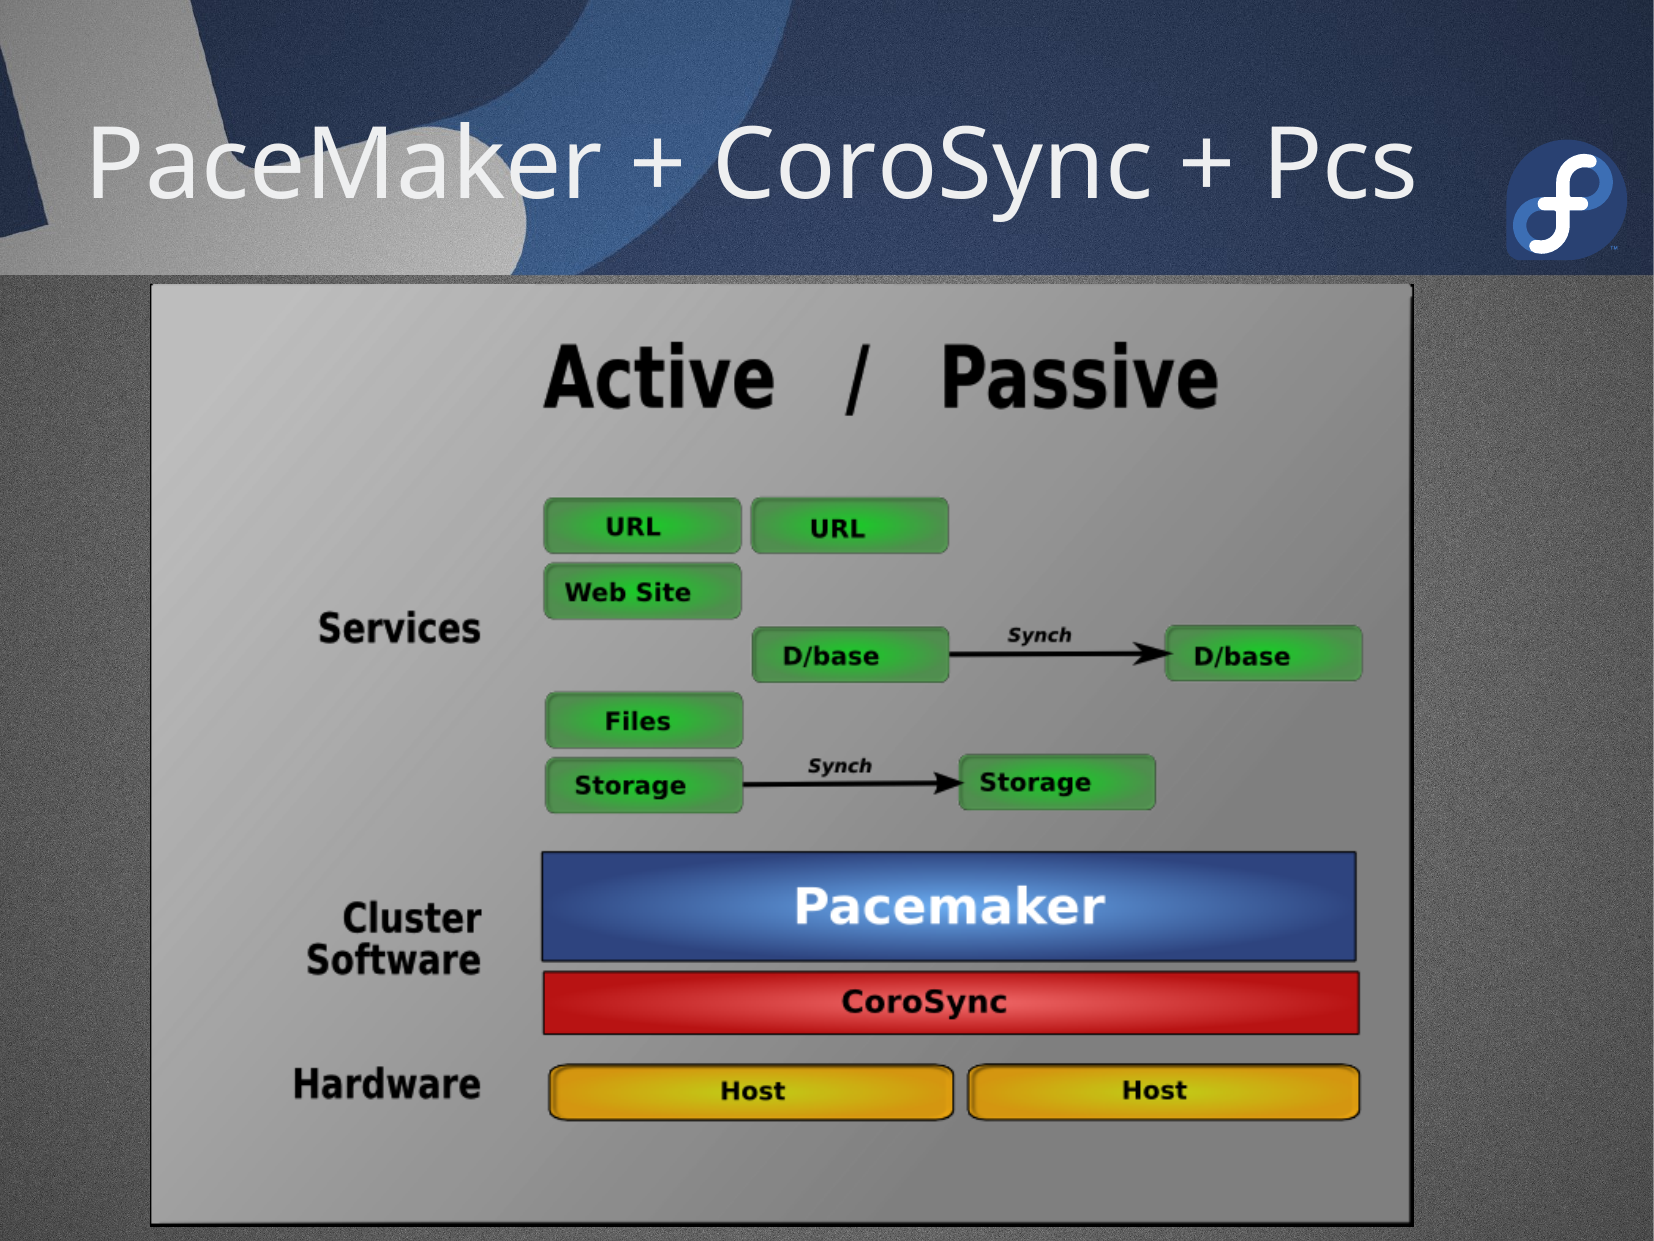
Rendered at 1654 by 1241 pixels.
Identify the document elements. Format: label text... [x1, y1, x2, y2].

text_box PaceMaker + CoroSync + Pcs [0, 58, 1565, 266]
picture [0, 0, 1654, 1241]
